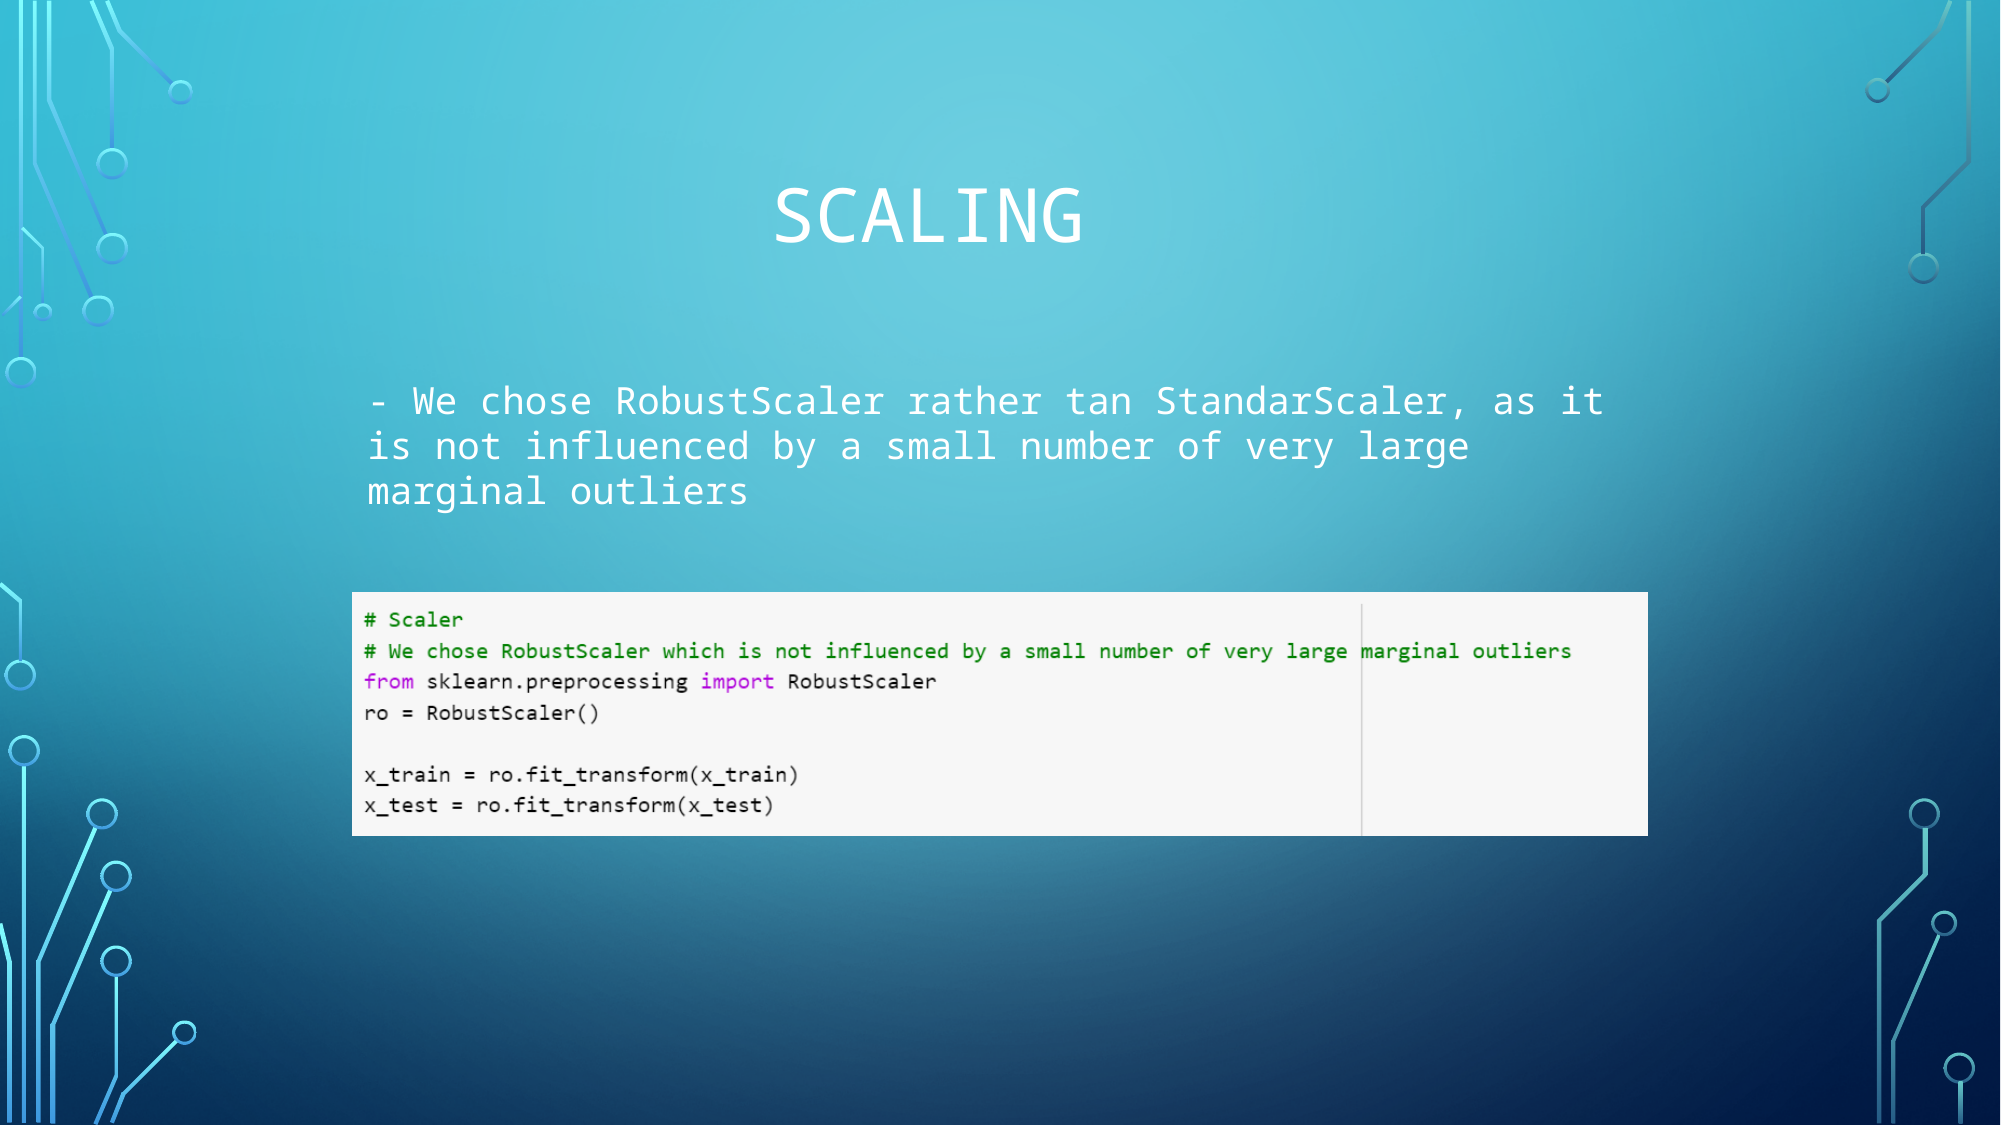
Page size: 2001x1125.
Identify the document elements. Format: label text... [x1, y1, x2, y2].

text_box - We chose RobustScaler rather tan StandarScaler, as it is not influenced by a small number of very large marginal outliers [352, 369, 1638, 521]
title scaling [755, 97, 1221, 340]
picture [352, 592, 1648, 836]
